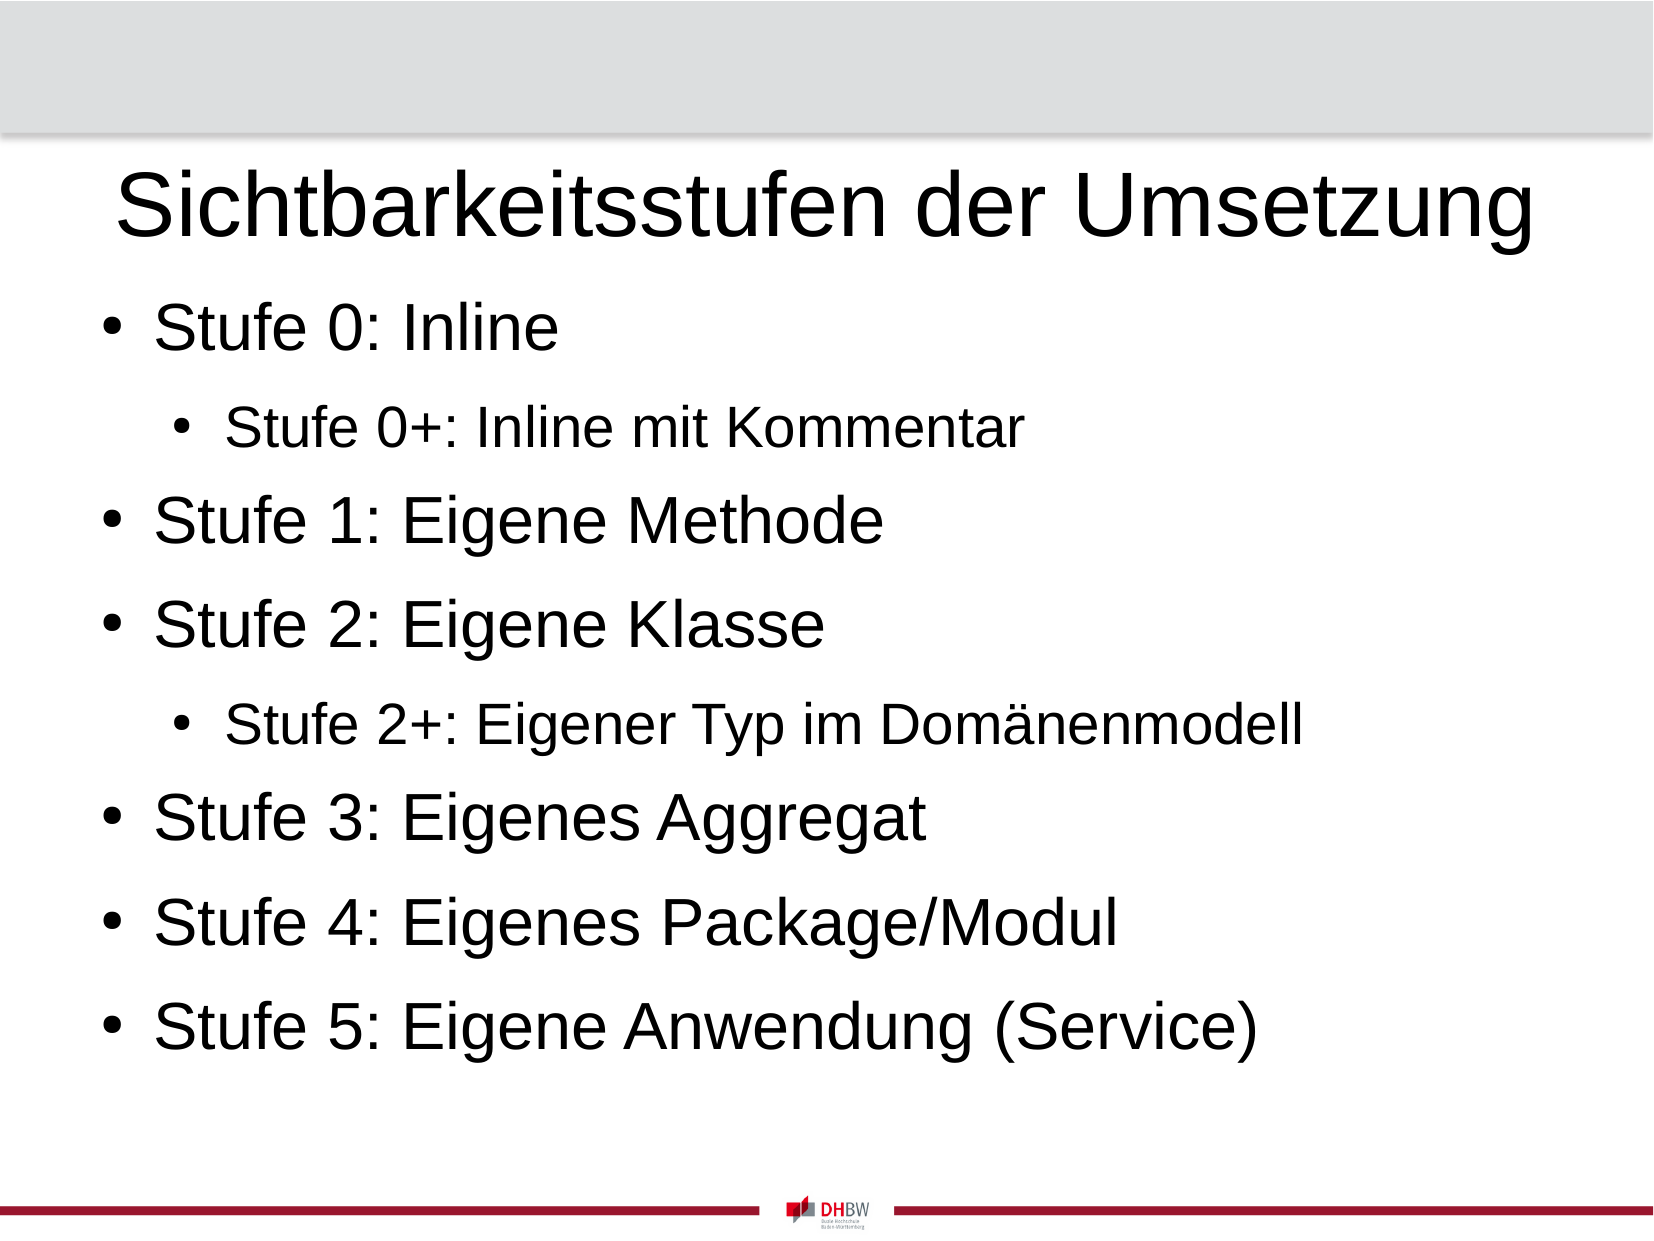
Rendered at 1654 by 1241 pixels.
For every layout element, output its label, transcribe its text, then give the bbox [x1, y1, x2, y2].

list Stufe 0: Inline Stufe 0+: Inline mit Kommentar Stufe 1: Eigene Methode Stufe 2: Eigene Klasse Stufe 2+: Eigener Typ im Domänenmodell Stufe 3: Eigenes Aggregat Stufe 4: Eigenes Package/Modul Stufe 5: Eigene Anwendung (Service) [82, 290, 1571, 1064]
picture [0, 1, 1654, 1237]
title Sichtbarkeitsstufen der Umsetzung [82, 147, 1571, 257]
